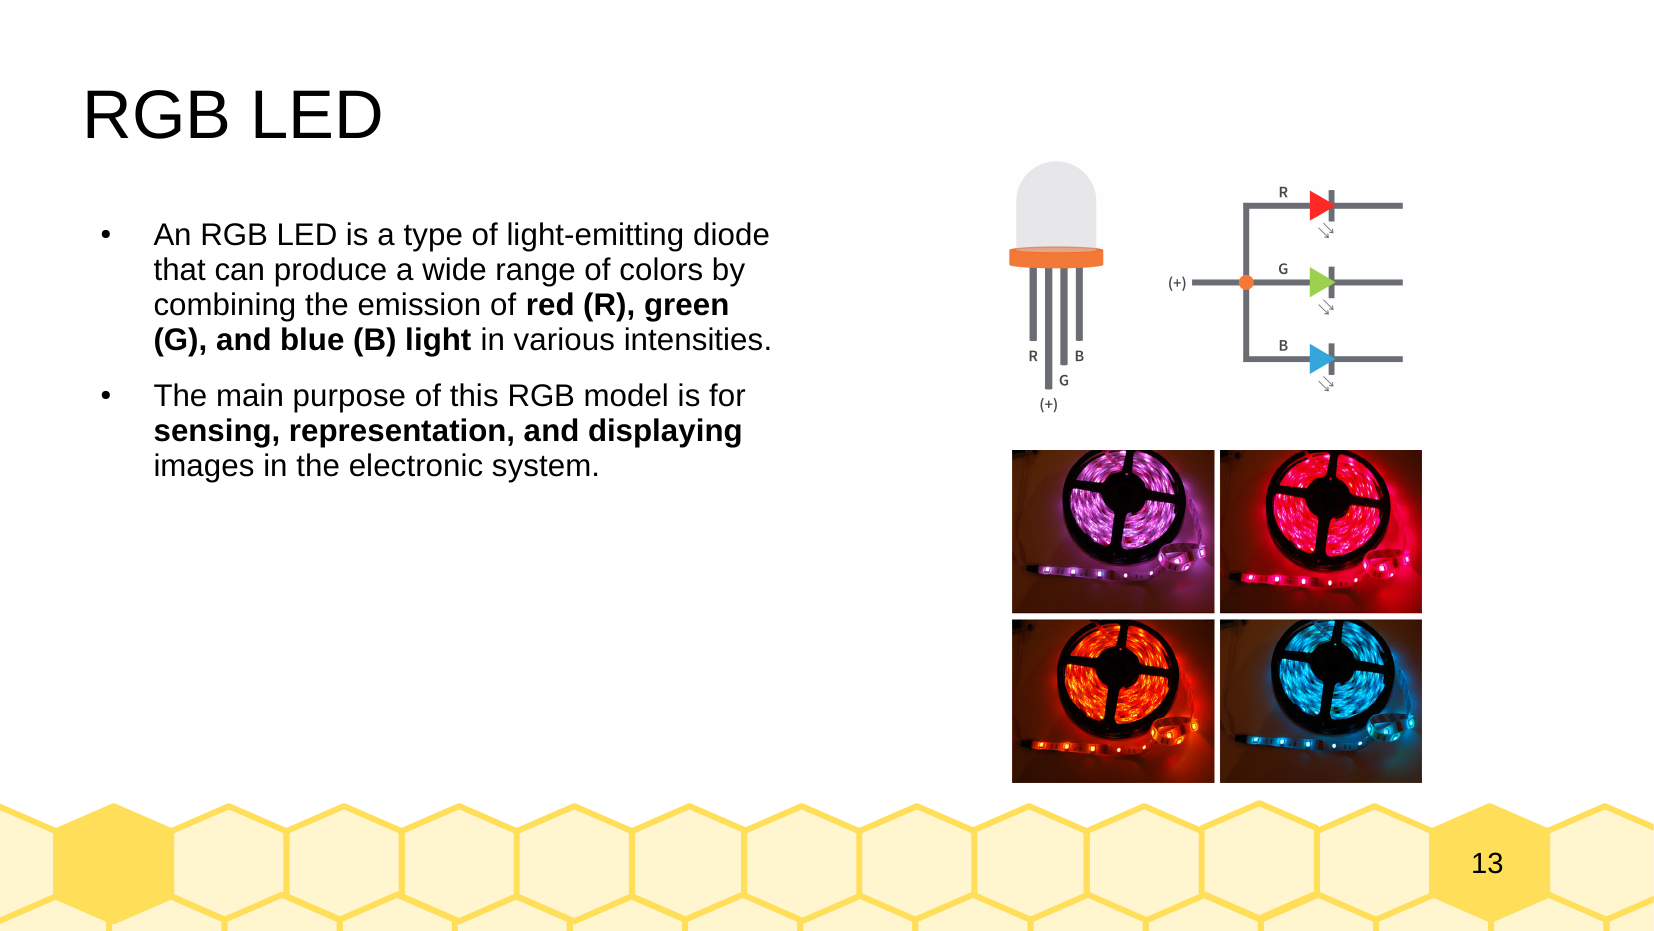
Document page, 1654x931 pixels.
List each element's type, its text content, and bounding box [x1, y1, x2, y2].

picture [992, 125, 1426, 783]
title RGB LED [82, 37, 1571, 193]
list An RGB LED is a type of light-emitting diode that can produce a wide range of colors by combining the emission of red (R), green (G), and blue (B) light in various intensities. The main purpose of this RGB model is for sensing, representation, and displaying images in the electronic system. [82, 217, 788, 788]
